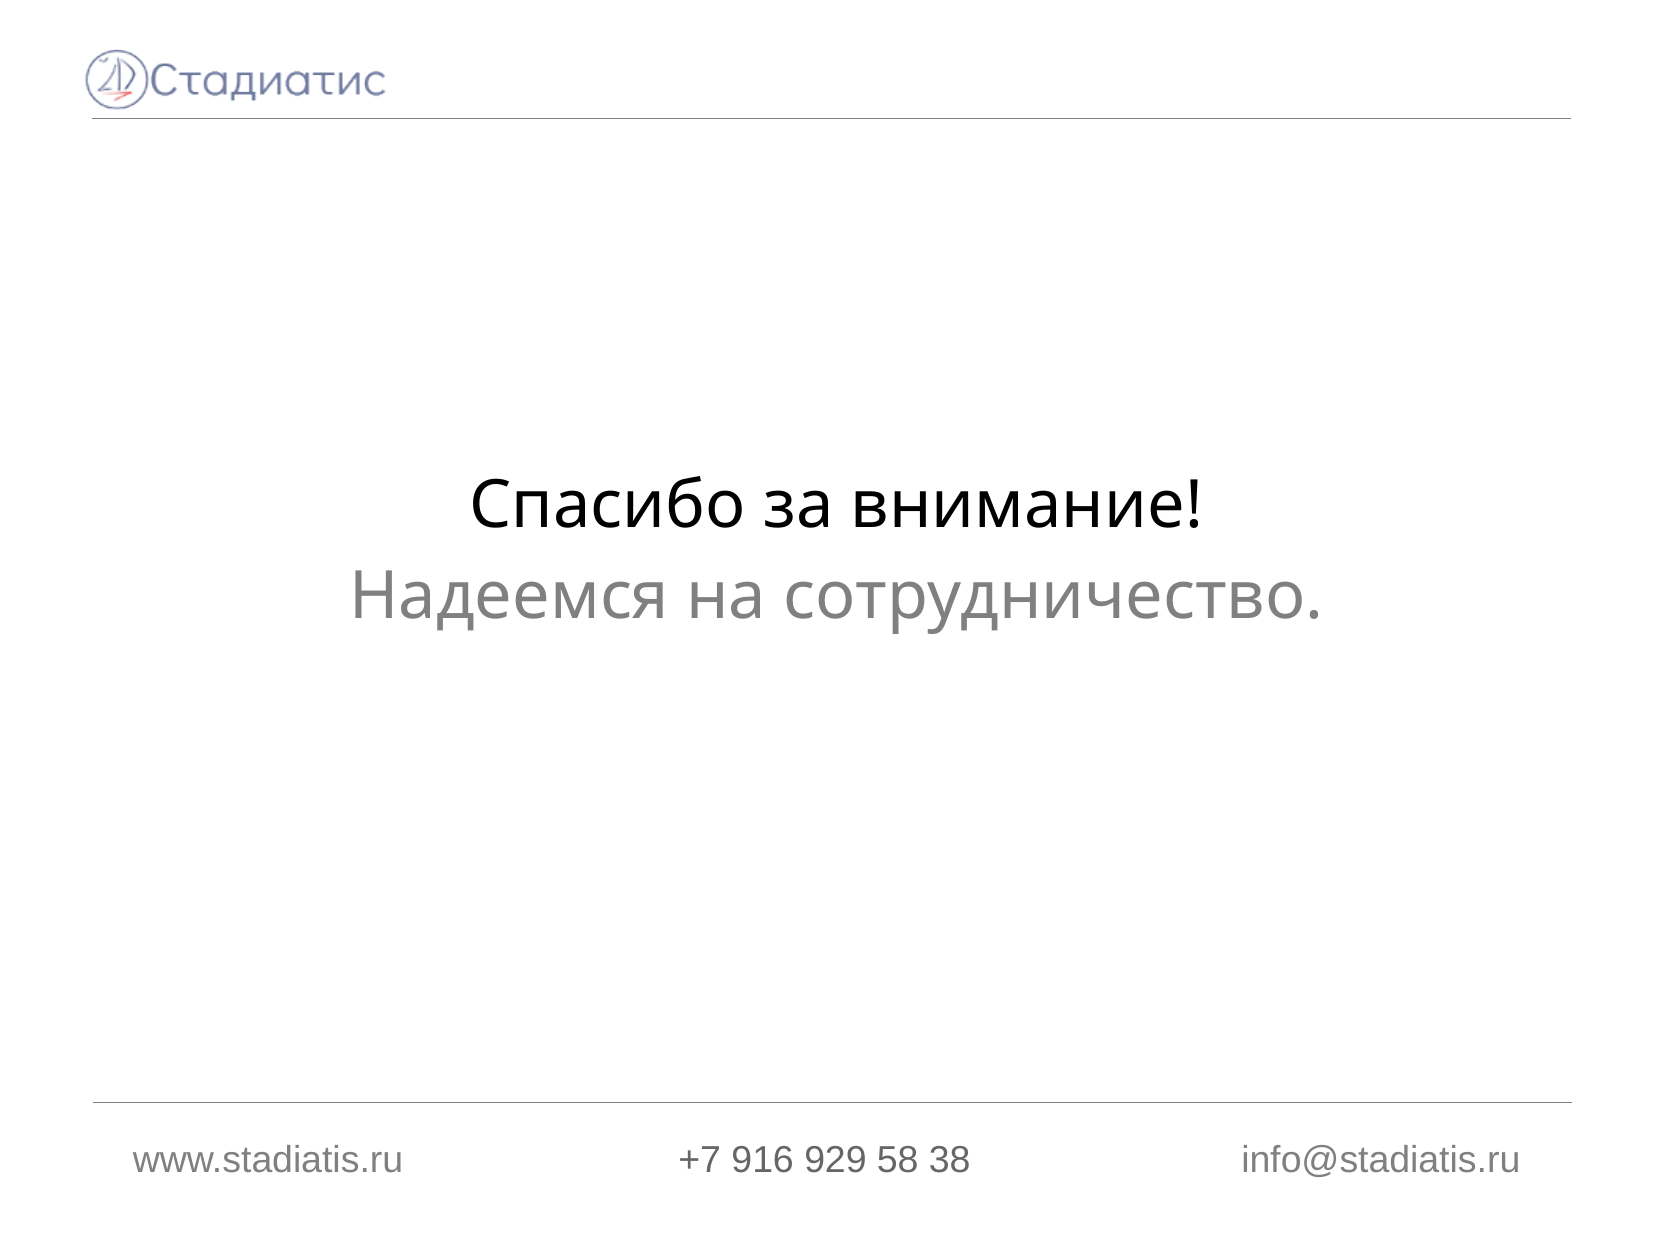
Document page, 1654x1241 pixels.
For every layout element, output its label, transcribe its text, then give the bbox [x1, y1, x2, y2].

text_box www.stadiatis.ru [118, 1130, 419, 1188]
text_box +7 916 929 58 38 [663, 1130, 986, 1188]
text_box Спасибо за внимание! Надеемся на сотрудничество. [55, 448, 1619, 726]
text_box info@stadiatis.ru [1226, 1130, 1536, 1188]
picture [77, 44, 390, 119]
